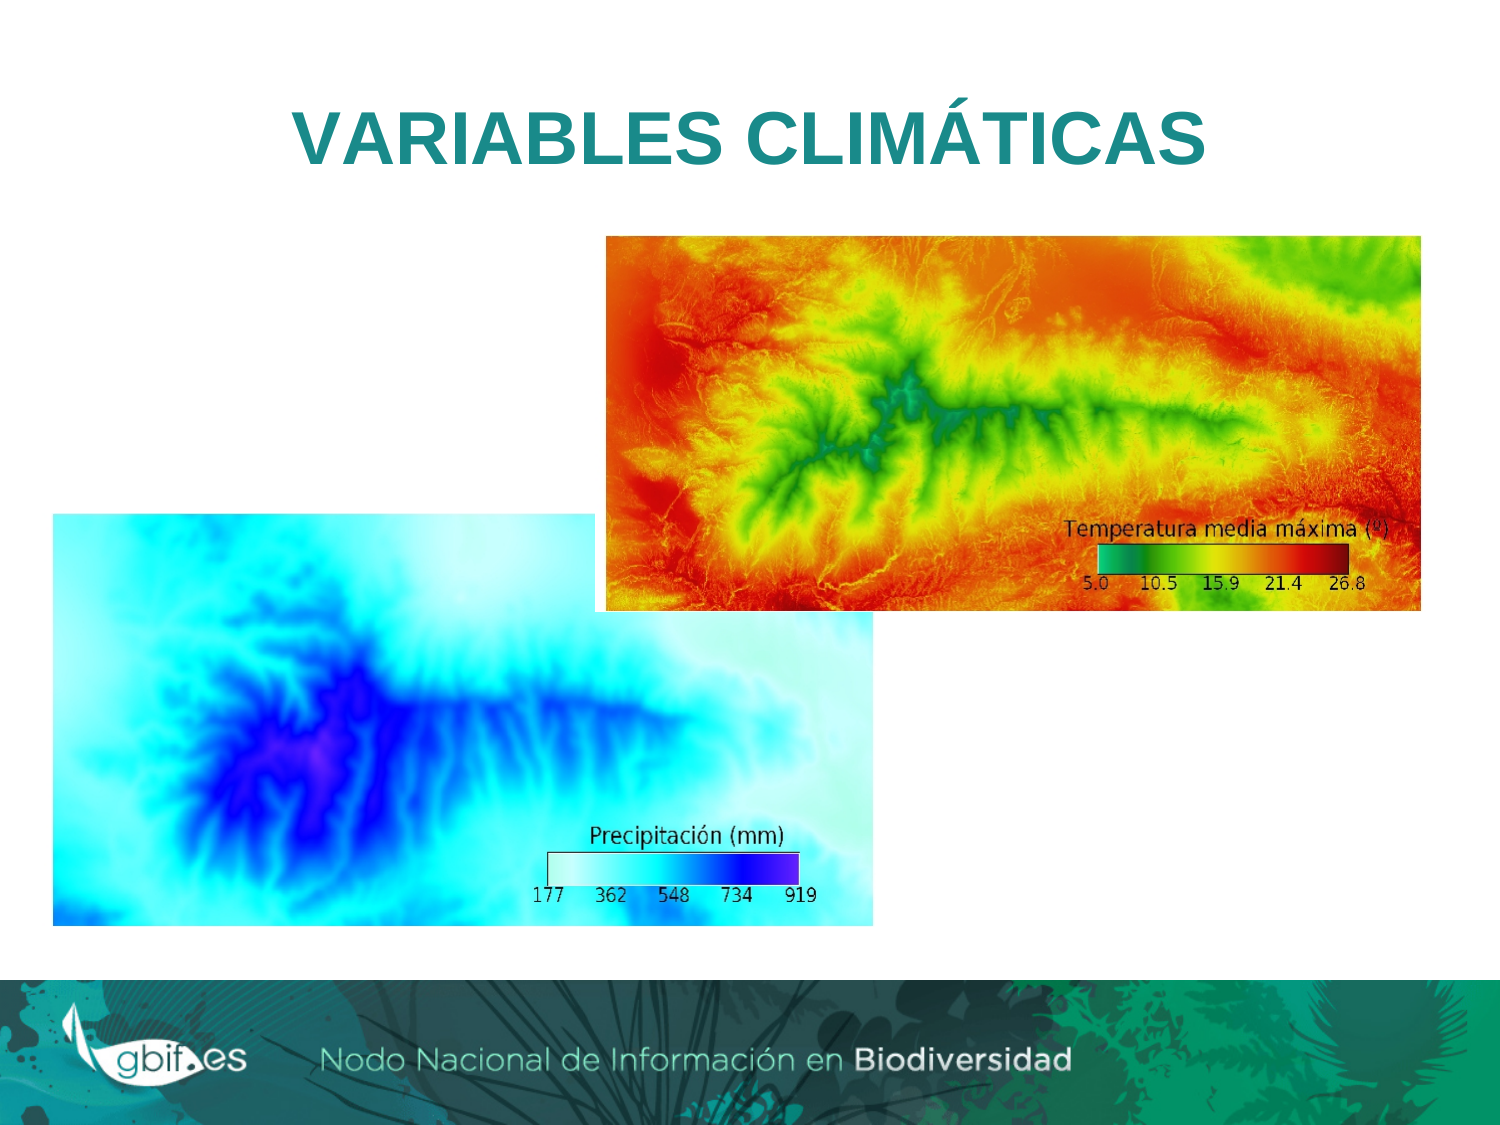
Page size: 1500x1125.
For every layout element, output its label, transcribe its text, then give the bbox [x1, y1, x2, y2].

picture [42, 235, 1432, 928]
title VARIABLES CLIMÁTICAS [112, 68, 1388, 209]
picture [0, 980, 1500, 1125]
